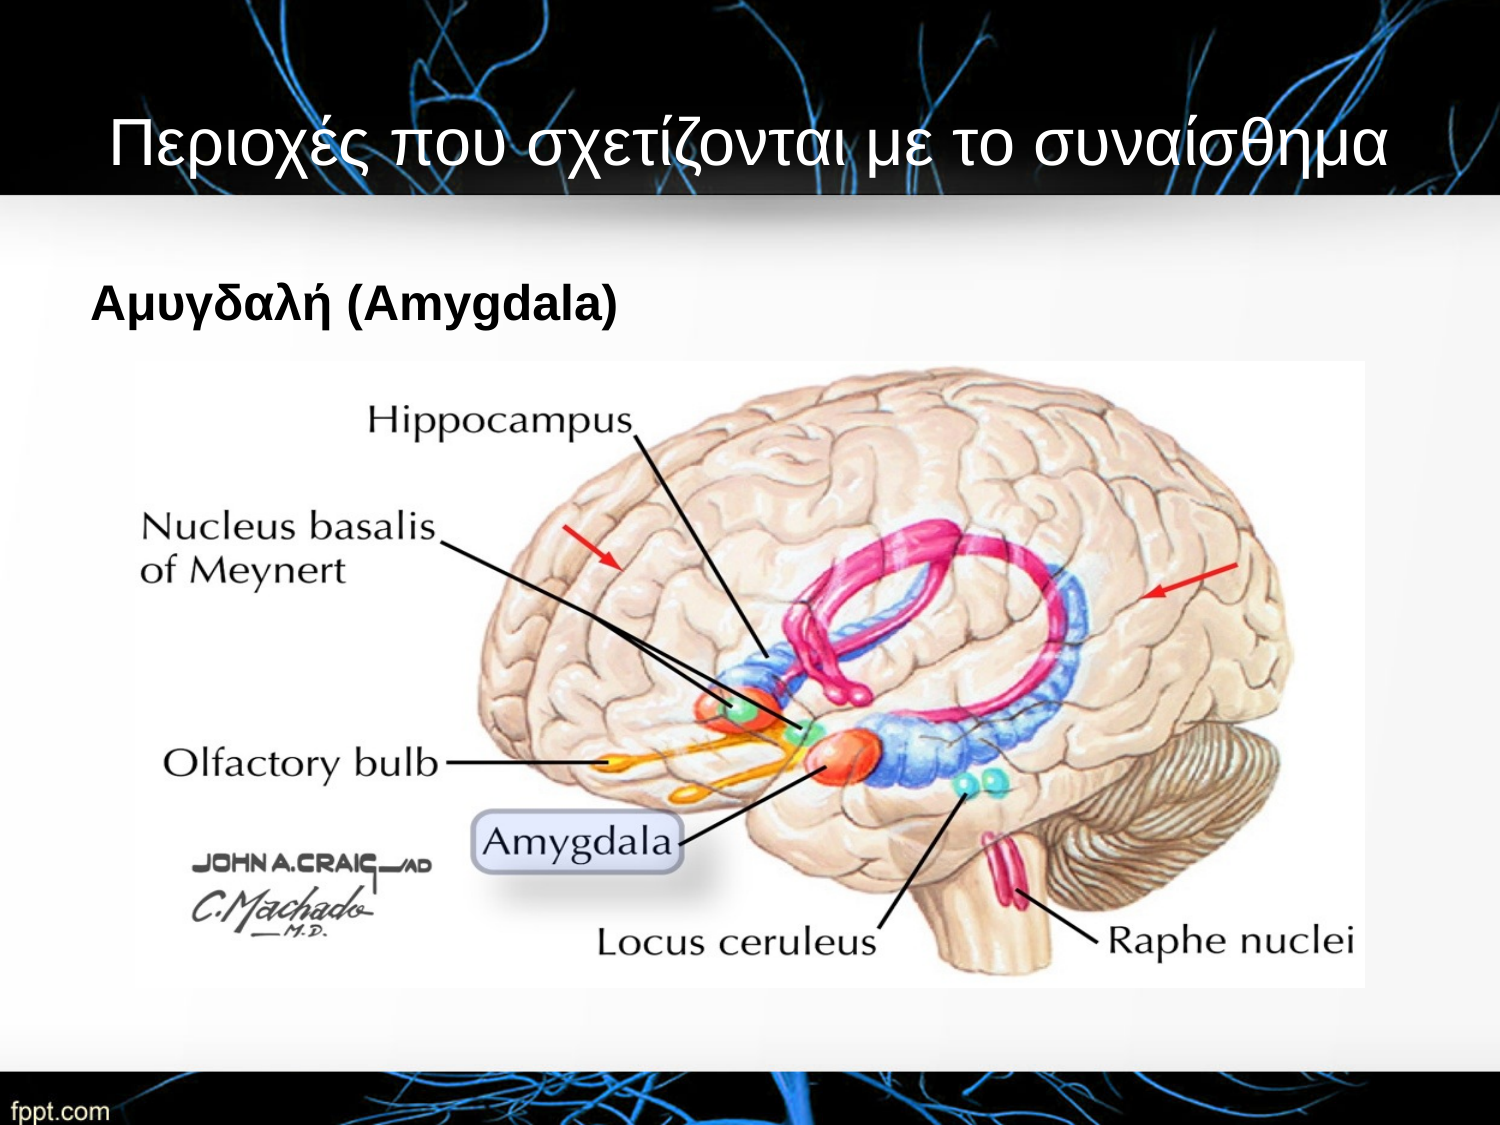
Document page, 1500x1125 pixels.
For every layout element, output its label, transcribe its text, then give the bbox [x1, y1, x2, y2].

list Αμυγδαλή (Amygdala) [75, 262, 1425, 1005]
title Περιοχές που σχετίζονται με το συναίσθημα [75, 45, 1425, 233]
picture [0, 0, 1500, 1125]
